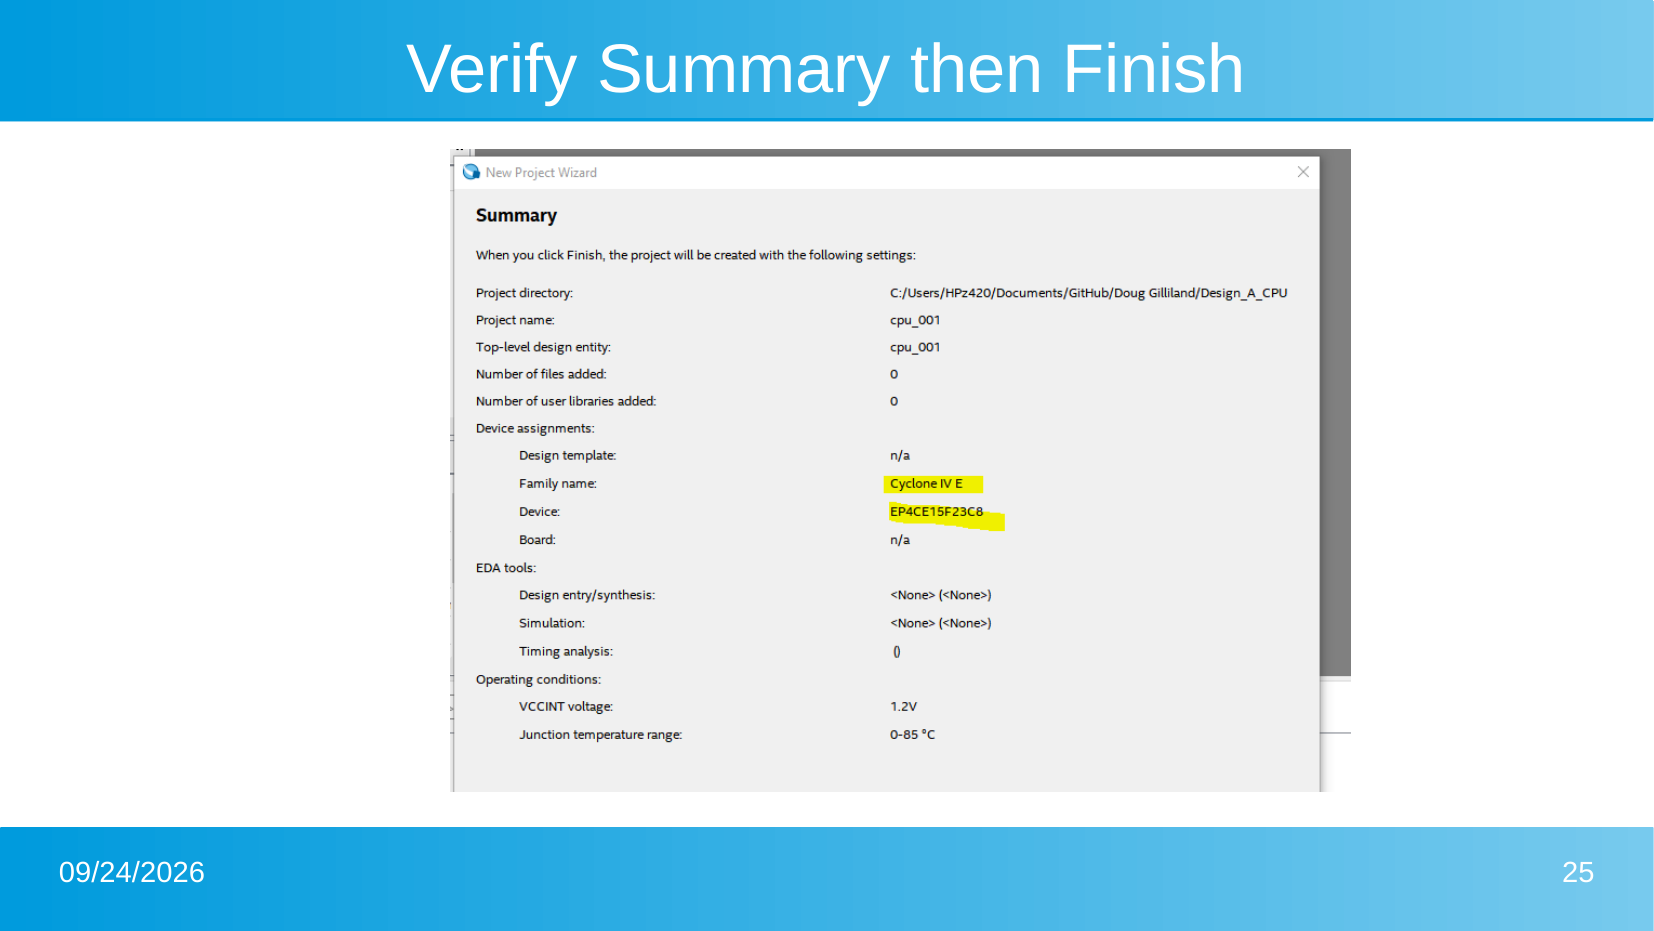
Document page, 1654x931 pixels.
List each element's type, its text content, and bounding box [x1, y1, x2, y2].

picture [450, 149, 1351, 792]
title Verify Summary then Finish [59, 29, 1595, 108]
